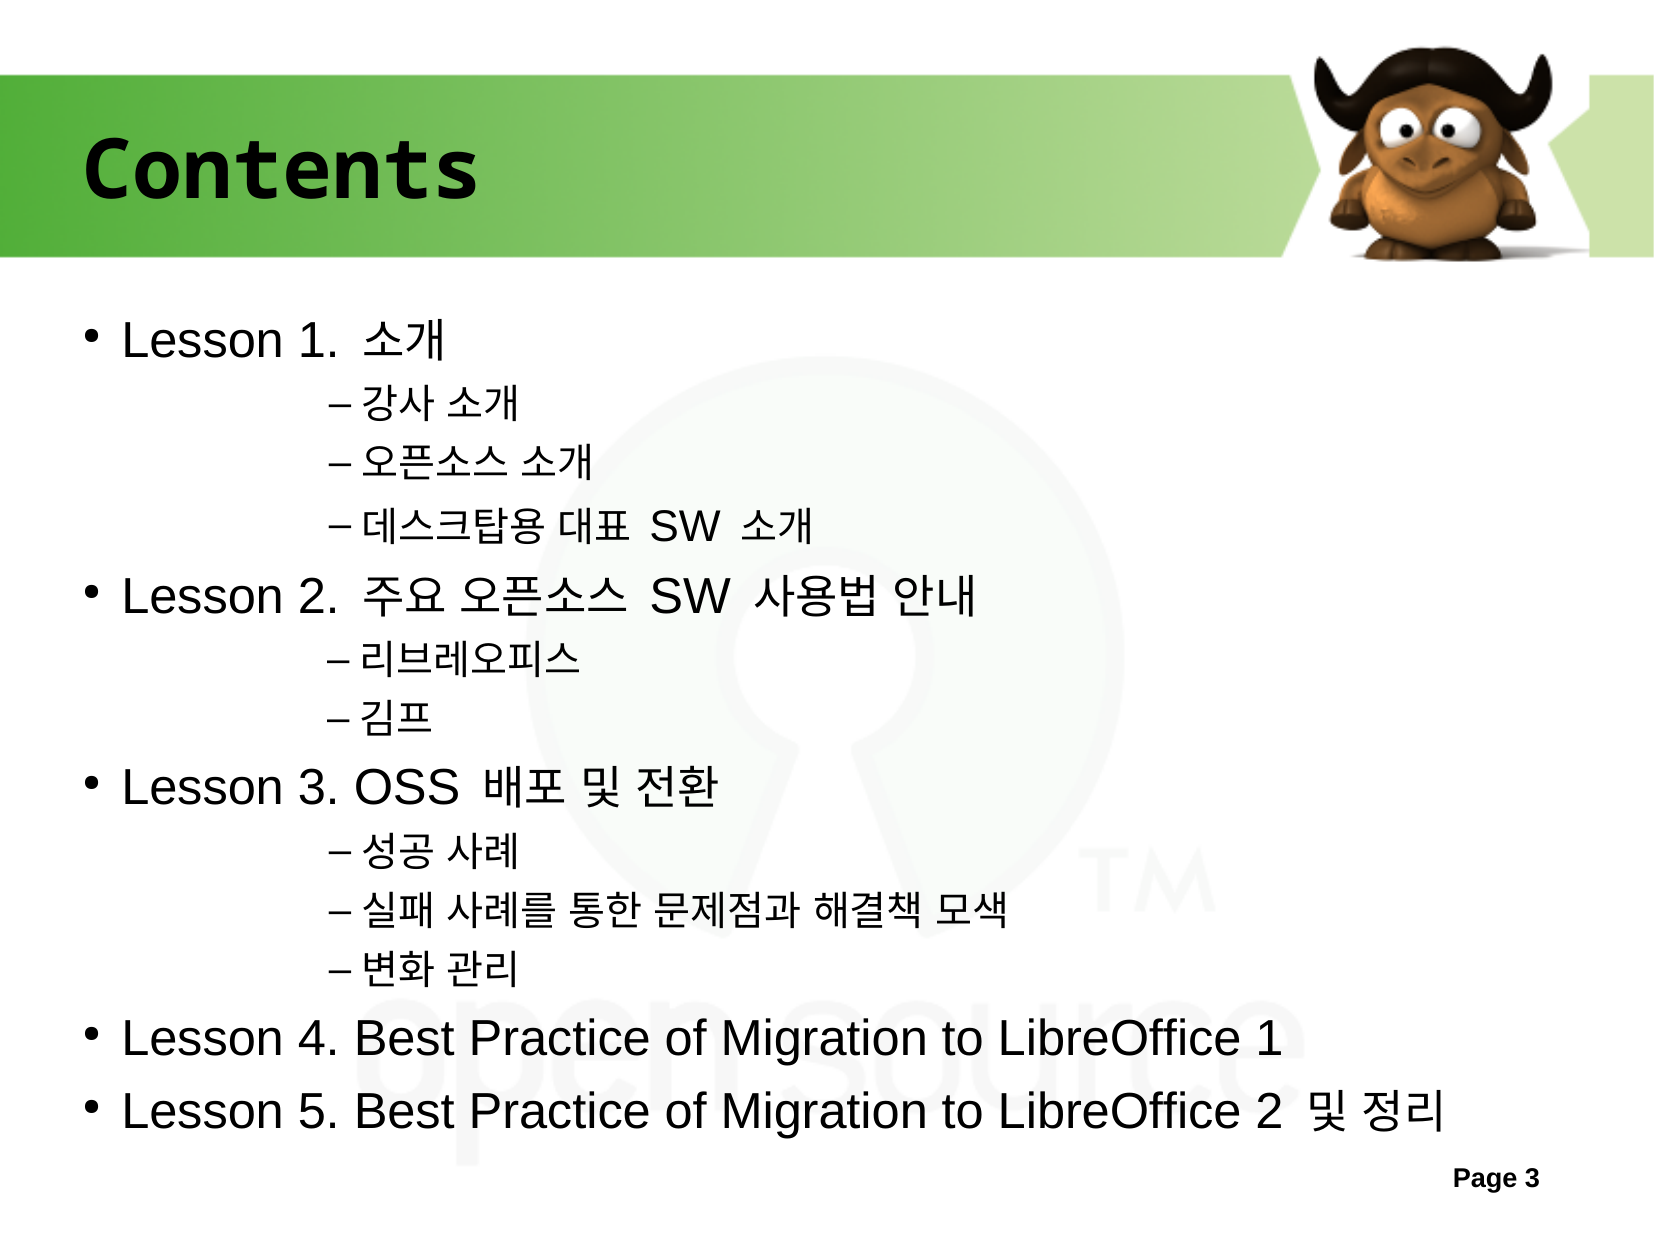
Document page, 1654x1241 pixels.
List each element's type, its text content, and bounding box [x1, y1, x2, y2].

list Lesson 1. 소개 강사 소개 오픈소스 소개 데스크탑용 대표 SW 소개 Lesson 2. 주요 오픈소스 SW 사용법 안내 리브레오피스 김프 Lesson 3. OSS 배포 및 전환 성공 사례 실패 사례를 통한 문제점과 해결책 모색 변화 관리 Lesson 4. Best Practice of Migration to LibreOffice 1 Lesson 5. Best Practice of Migration to LibreOffice 2 및 정리 [82, 307, 1571, 1146]
picture [0, 0, 1654, 1241]
title Contents [82, 61, 1571, 269]
